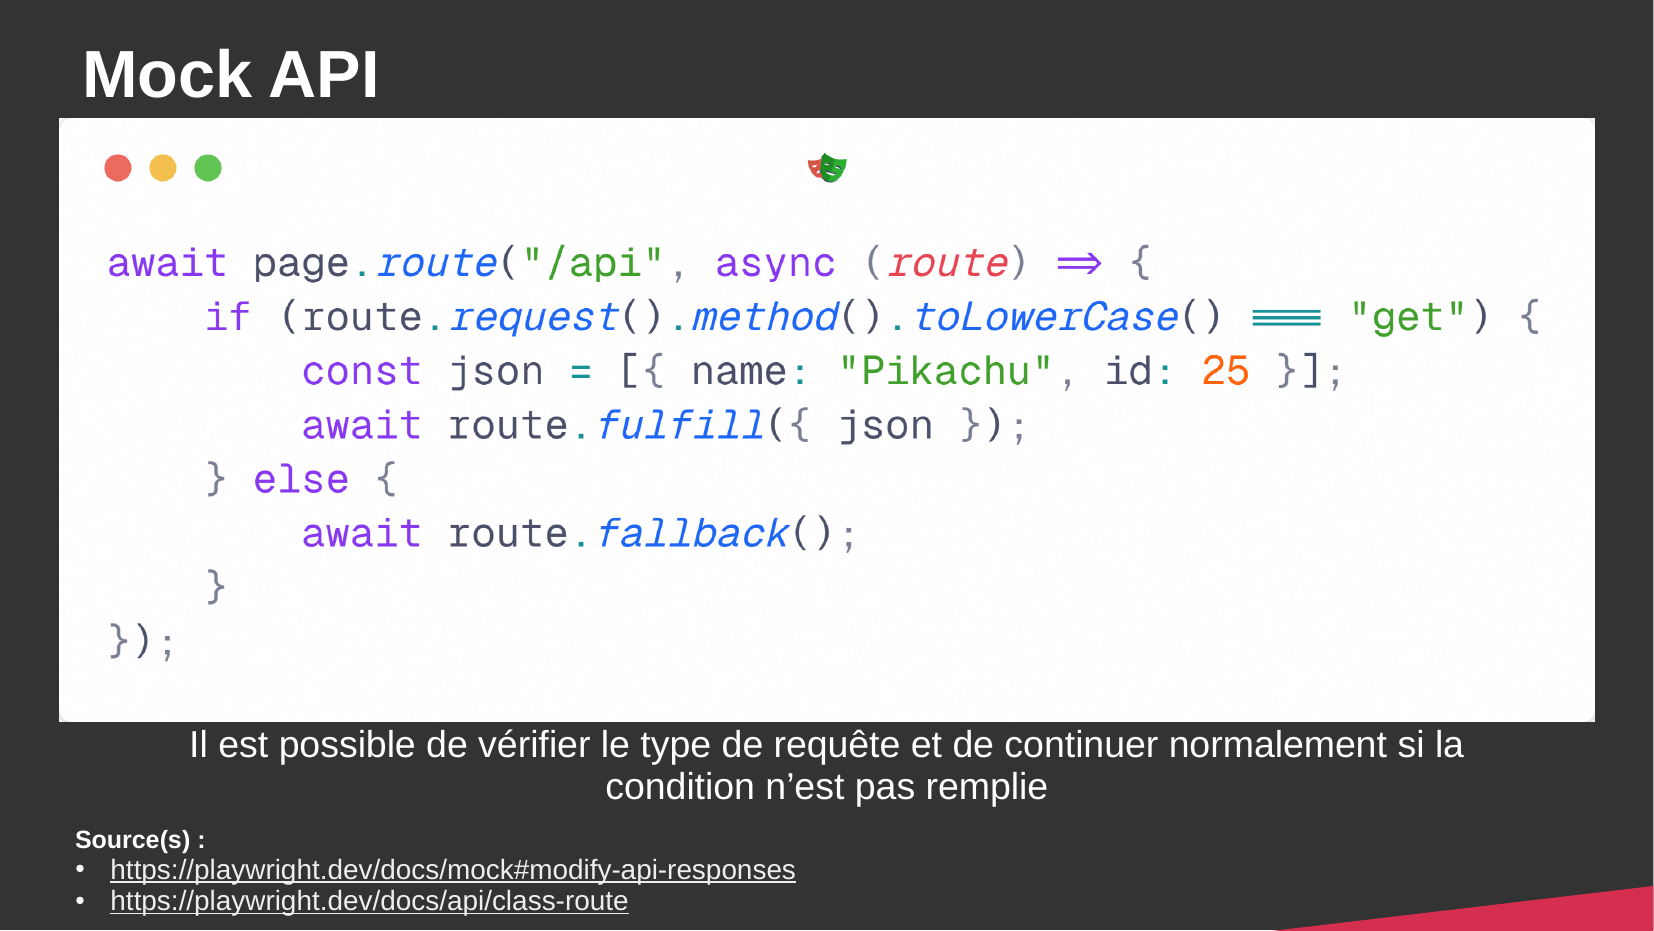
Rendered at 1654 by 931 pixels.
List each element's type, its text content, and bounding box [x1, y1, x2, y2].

text_box Il est possible de vérifier le type de requête et de continuer normalement si la condition n’est pas remplie [141, 722, 1512, 816]
picture [59, 118, 1595, 722]
text_box Source(s) : https://playwright.dev/docs/mock#modify-api-responses https://playwright.dev/docs/api/class-route [60, 756, 1546, 925]
title Mock API [82, 37, 1571, 112]
text_box [1271, 885, 1654, 931]
